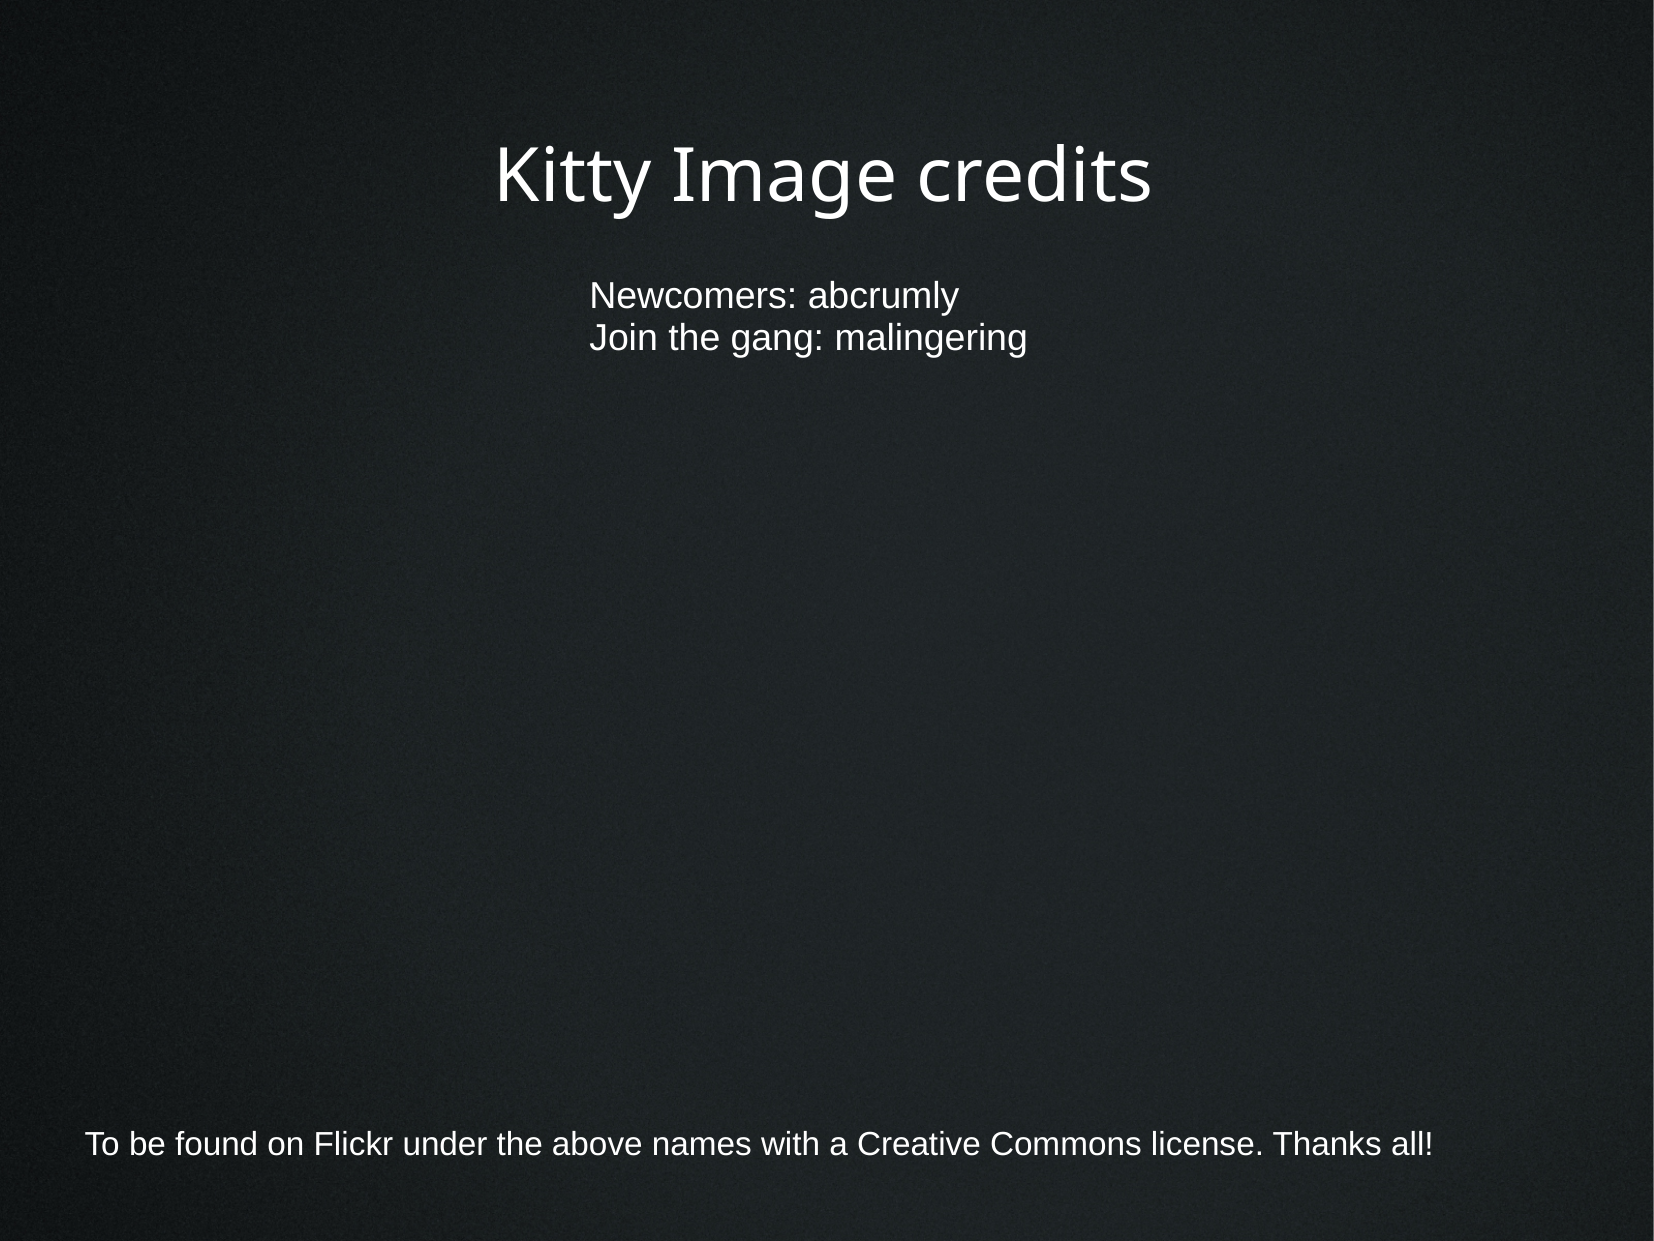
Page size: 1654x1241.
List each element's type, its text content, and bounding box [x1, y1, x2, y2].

text_box Kitty Image credits [79, 113, 1568, 254]
picture [0, 0, 1654, 1241]
text_box To be found on Flickr under the above names with a Creative Commons license. Thanks all! [26, 1118, 1494, 1178]
text_box Newcomers: abcrumly Join the gang: malingering [574, 266, 1303, 971]
